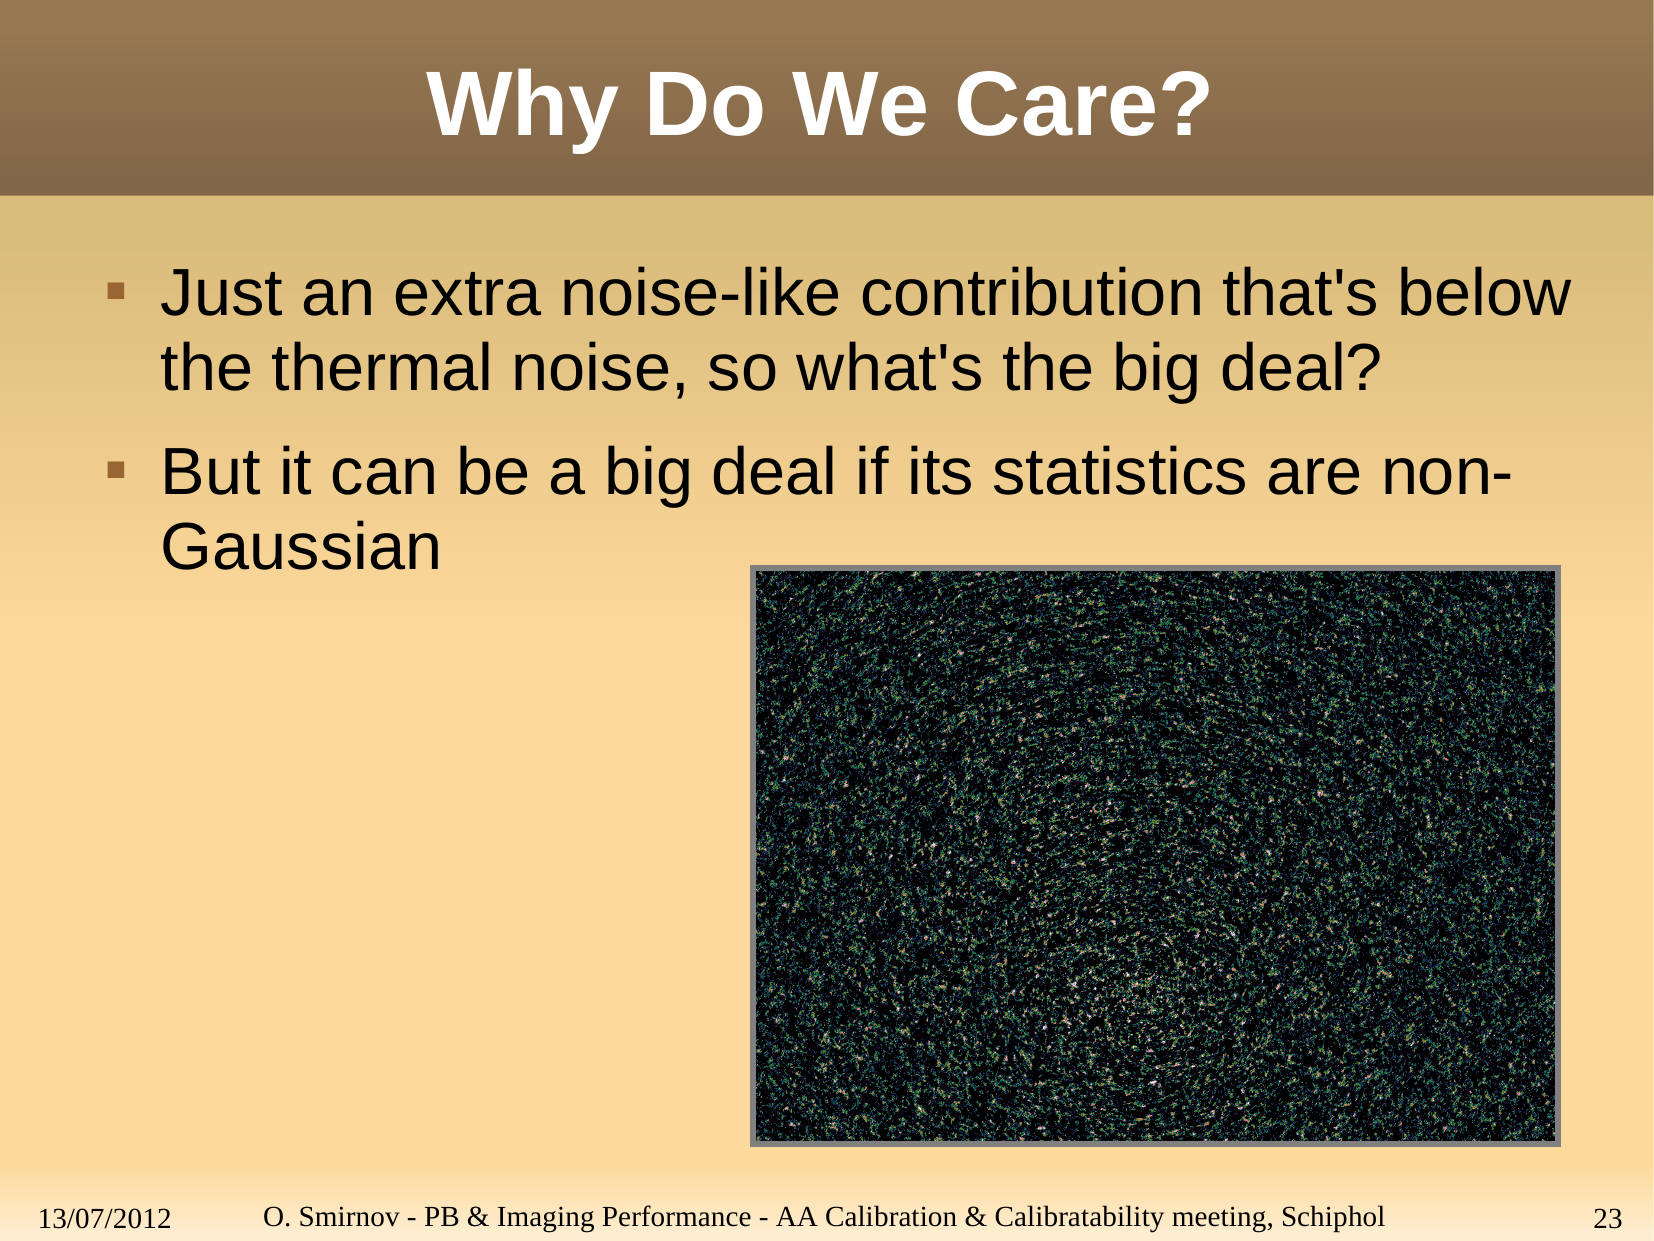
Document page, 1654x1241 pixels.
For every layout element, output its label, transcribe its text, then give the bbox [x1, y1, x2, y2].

picture [0, 0, 1654, 1241]
list Just an extra noise-like contribution that's below the thermal noise, so what's the big deal? But it can be a big deal if its statistics are non-Gaussian [90, 255, 1579, 1074]
title Why Do We Care? [76, 0, 1565, 208]
